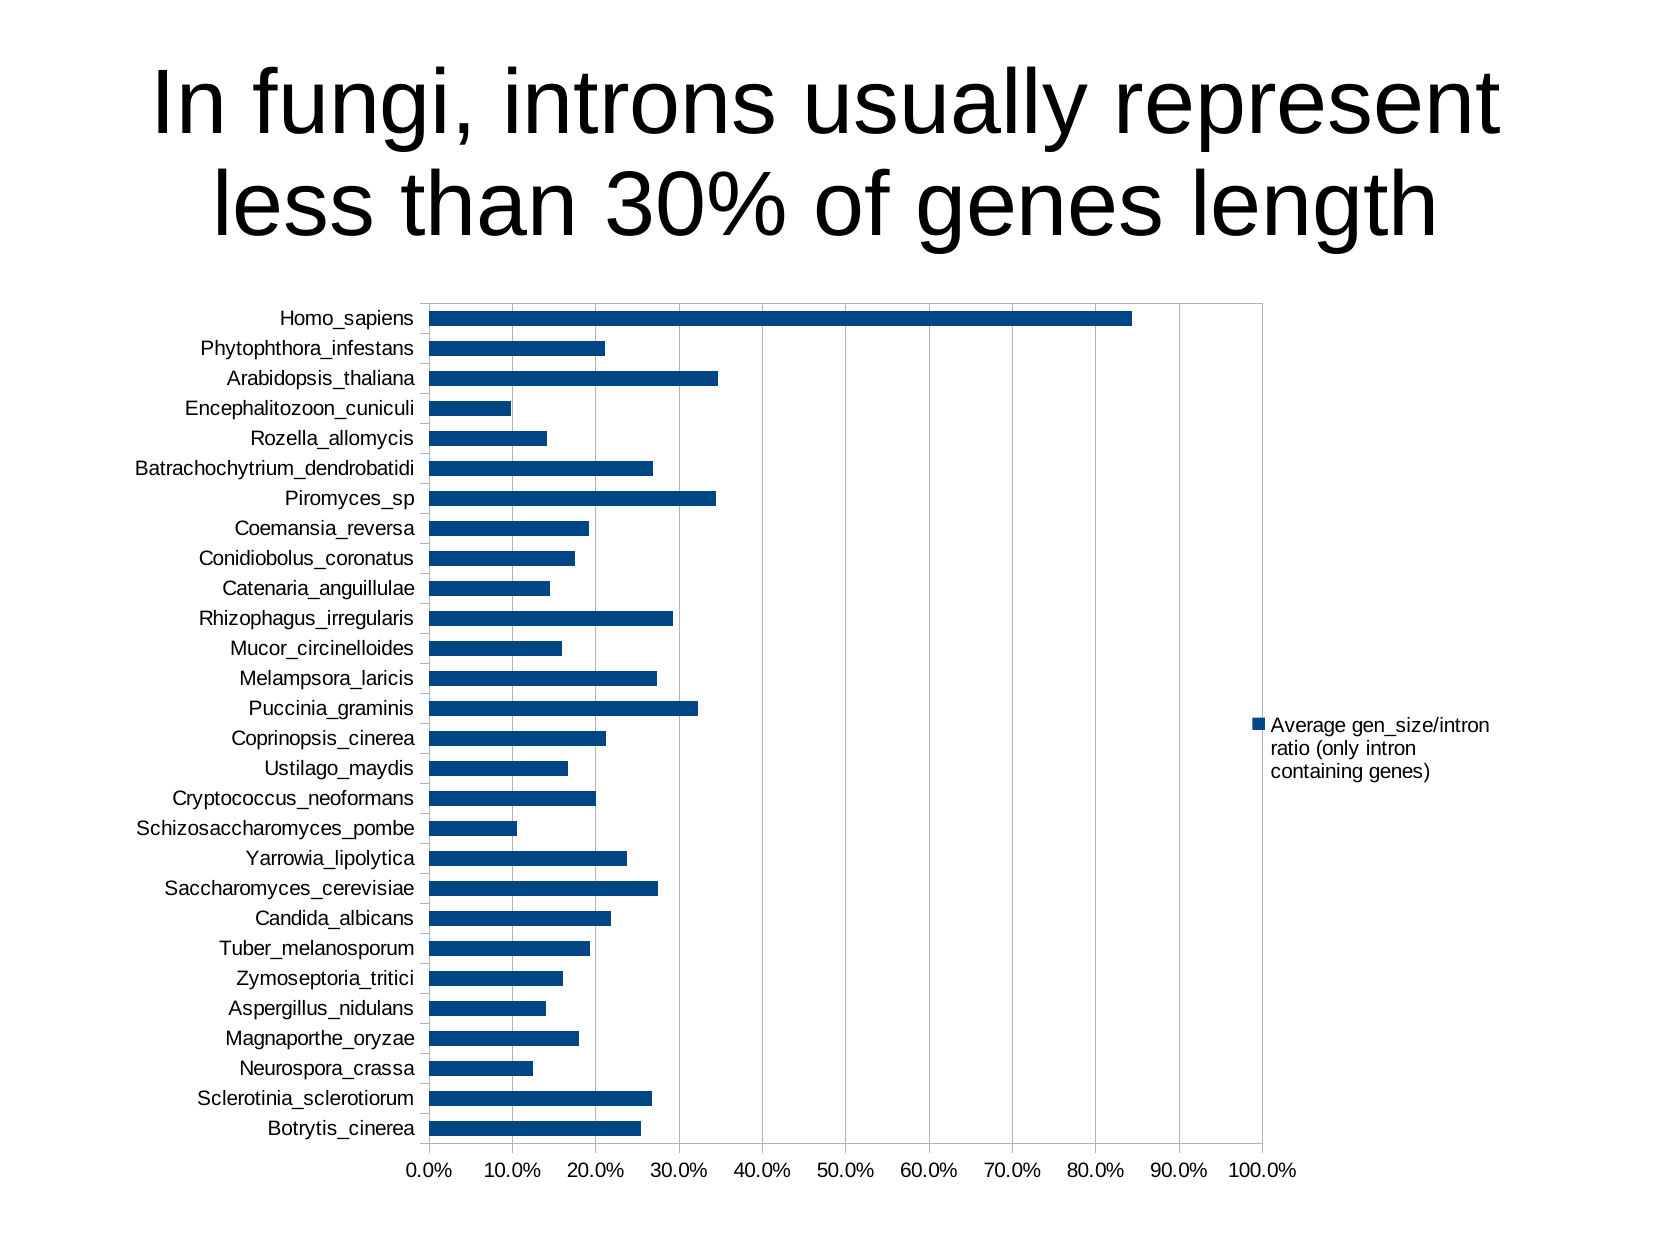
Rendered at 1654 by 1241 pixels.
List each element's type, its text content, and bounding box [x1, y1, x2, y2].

title In fungi, introns usually represent less than 30% of genes length [82, 49, 1571, 257]
chart [105, 285, 1591, 1201]
